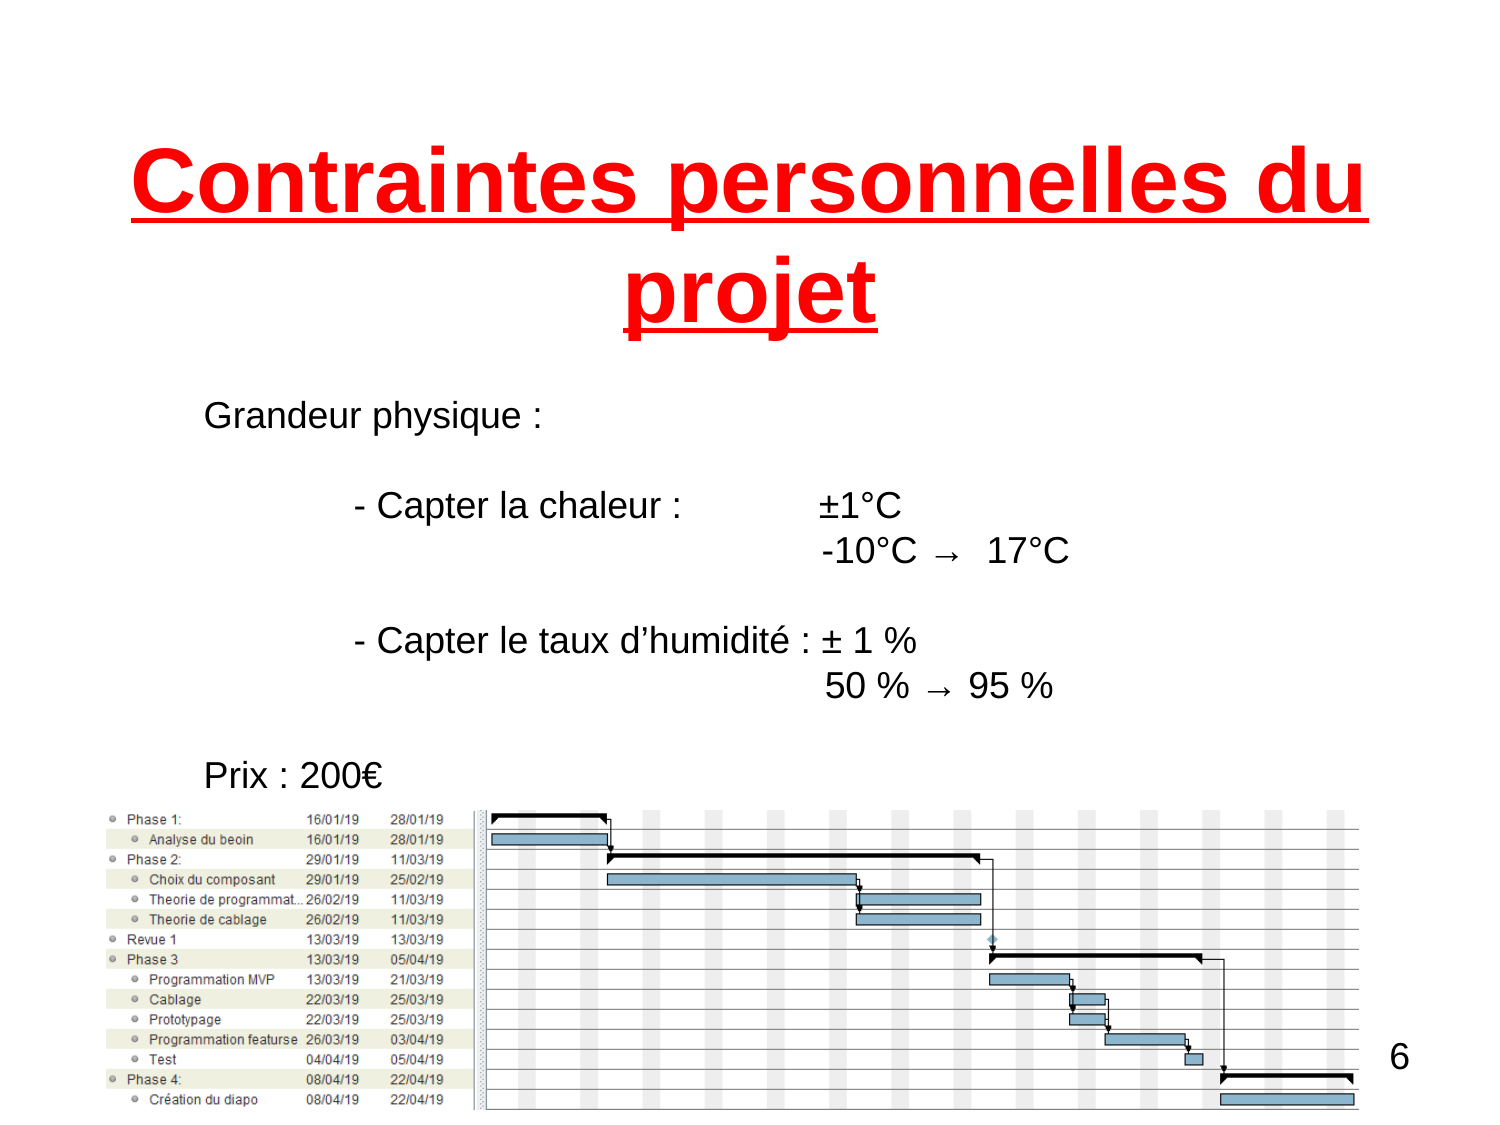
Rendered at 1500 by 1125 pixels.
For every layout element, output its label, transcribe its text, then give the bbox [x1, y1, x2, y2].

text_box Contraintes personnelles du projet [0, 113, 1500, 349]
picture [106, 810, 1359, 1111]
text_box Grandeur physique : - Capter la chaleur : ±1°C -10°C → 17°C - Capter le taux d’humidité : ± 1 % 50 % → 95 % Prix : 200€ [188, 383, 1323, 804]
